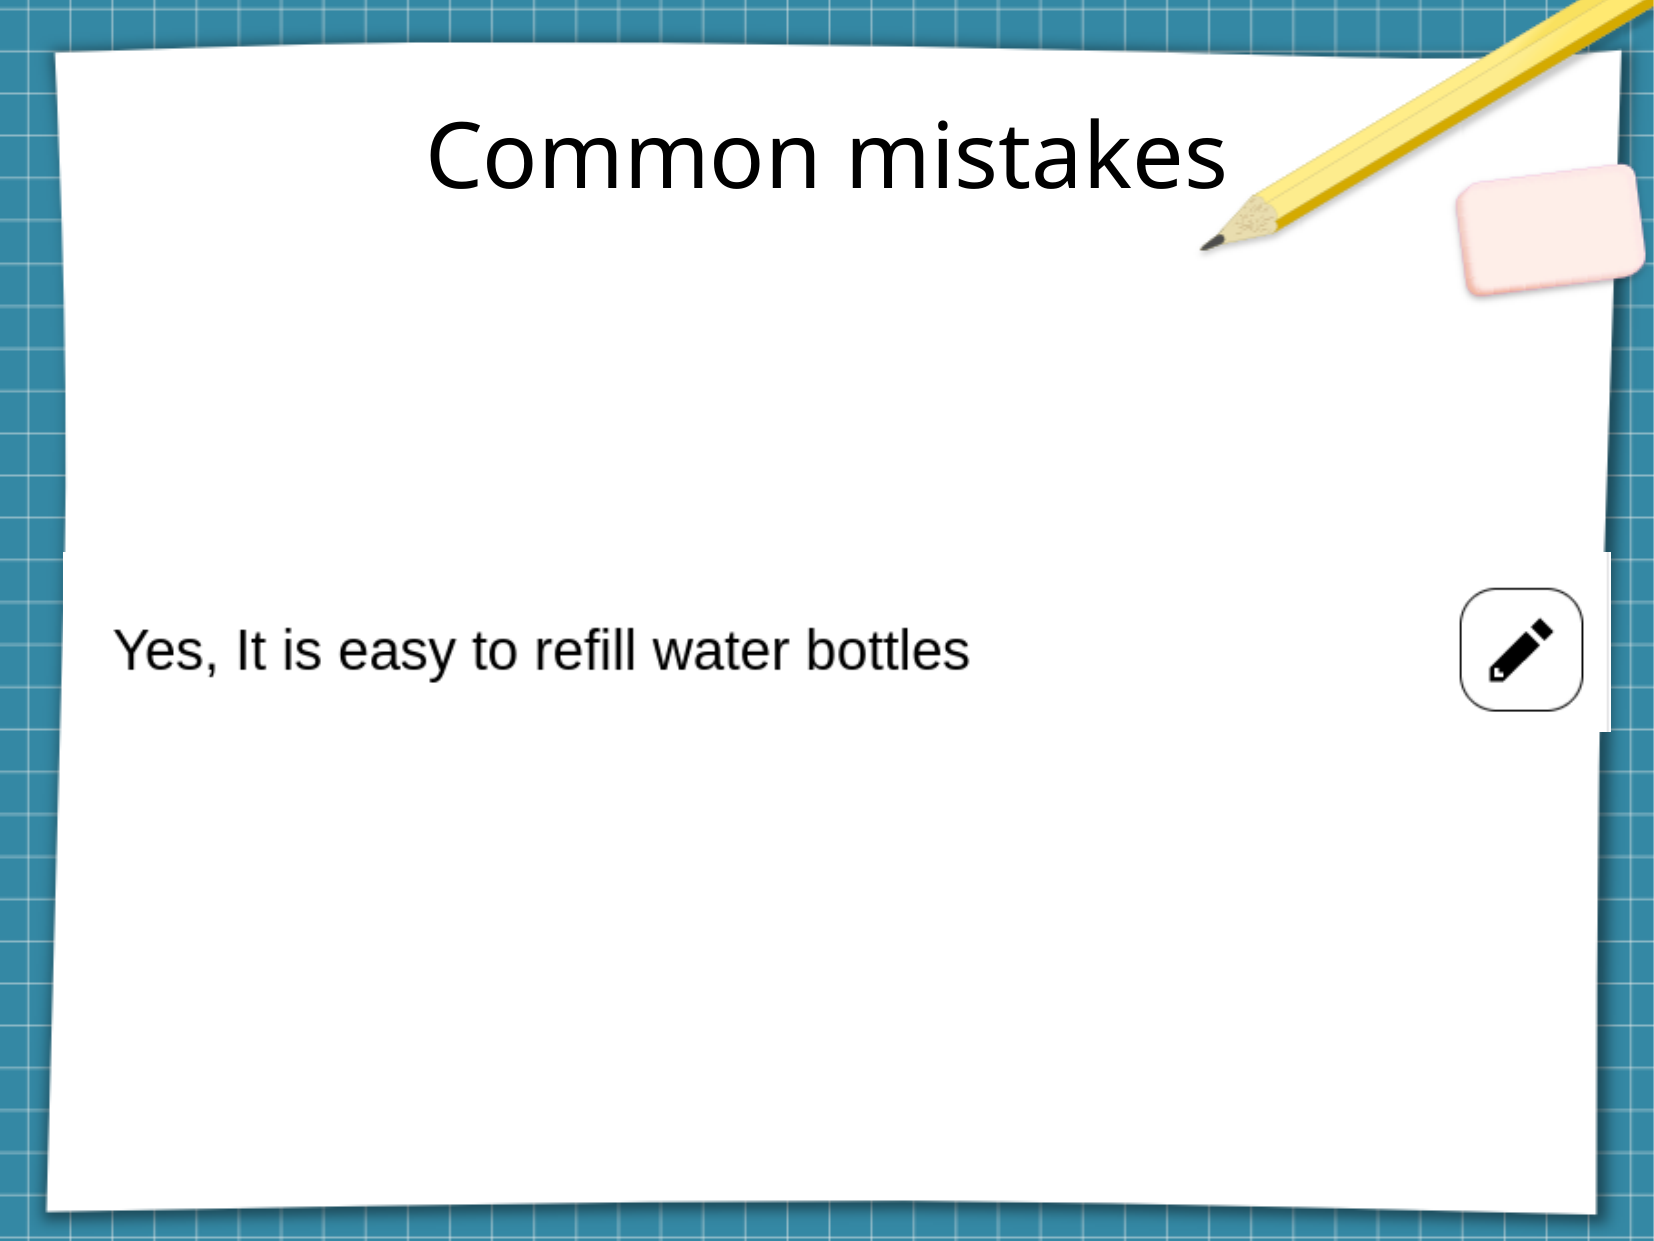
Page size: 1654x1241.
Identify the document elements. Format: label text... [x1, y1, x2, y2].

title Common mistakes [82, 49, 1571, 257]
picture [0, 0, 1654, 1241]
